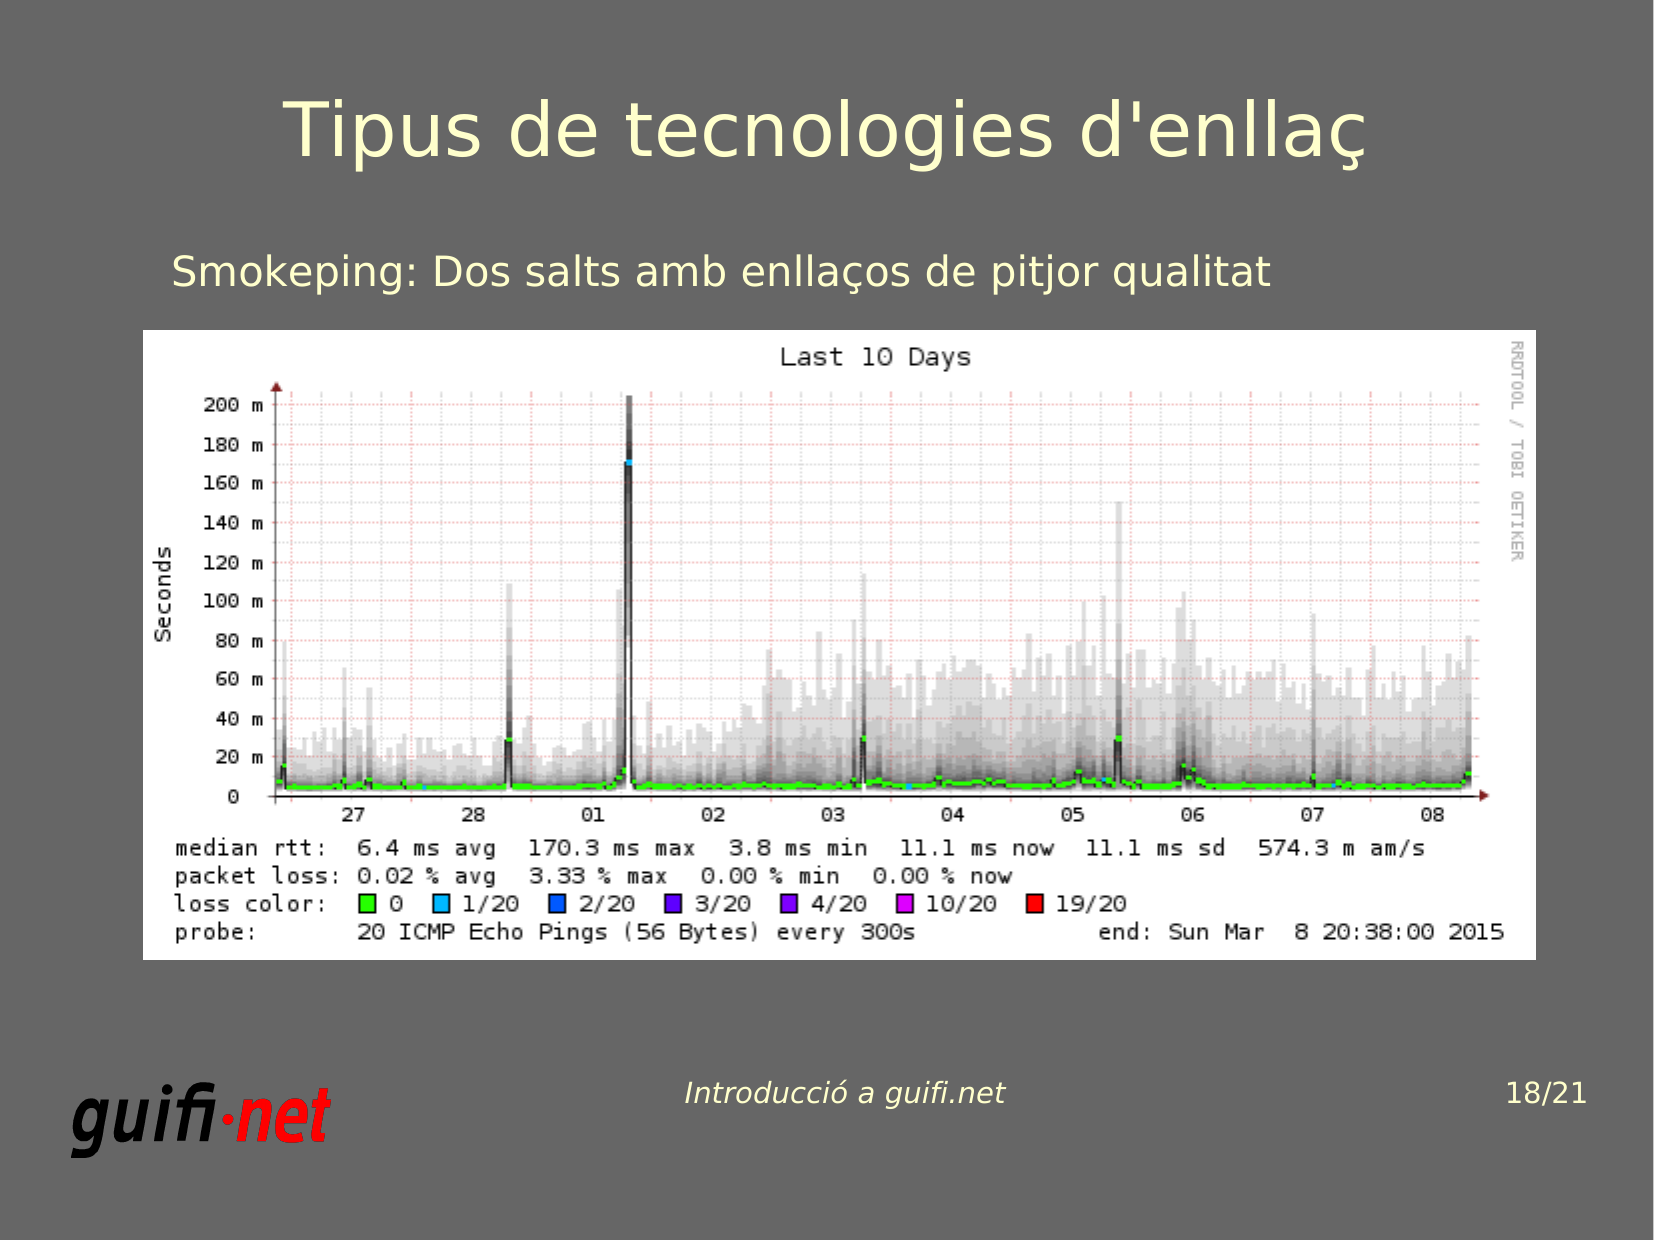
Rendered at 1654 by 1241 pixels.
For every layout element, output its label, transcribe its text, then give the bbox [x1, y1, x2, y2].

list Smokeping: Dos salts amb enllaços de pitjor qualitat [118, 248, 1571, 1045]
title Tipus de tecnologies d'enllaç [82, 49, 1571, 213]
picture [143, 330, 1536, 960]
picture [71, 1082, 331, 1158]
